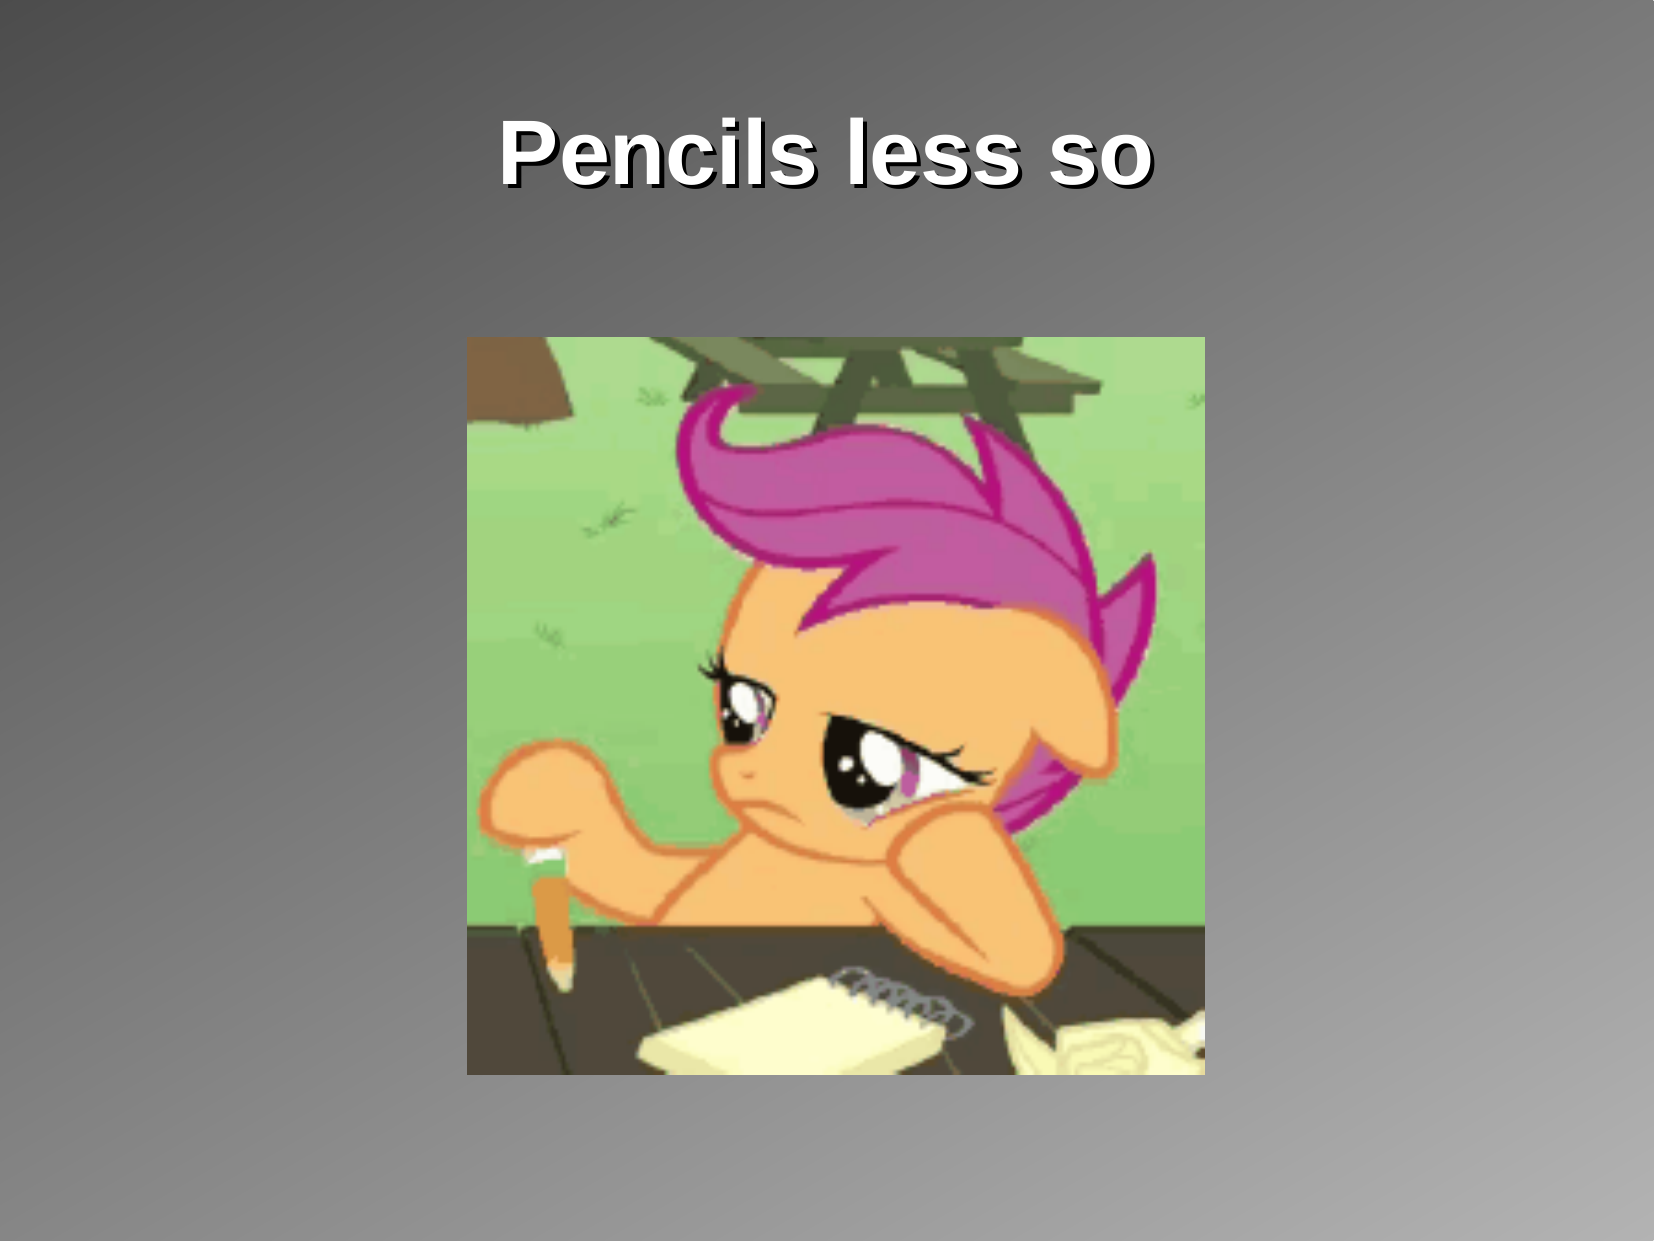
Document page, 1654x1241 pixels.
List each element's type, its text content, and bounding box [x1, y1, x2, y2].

title Pencils less so [82, 49, 1571, 257]
picture [467, 337, 1205, 1075]
